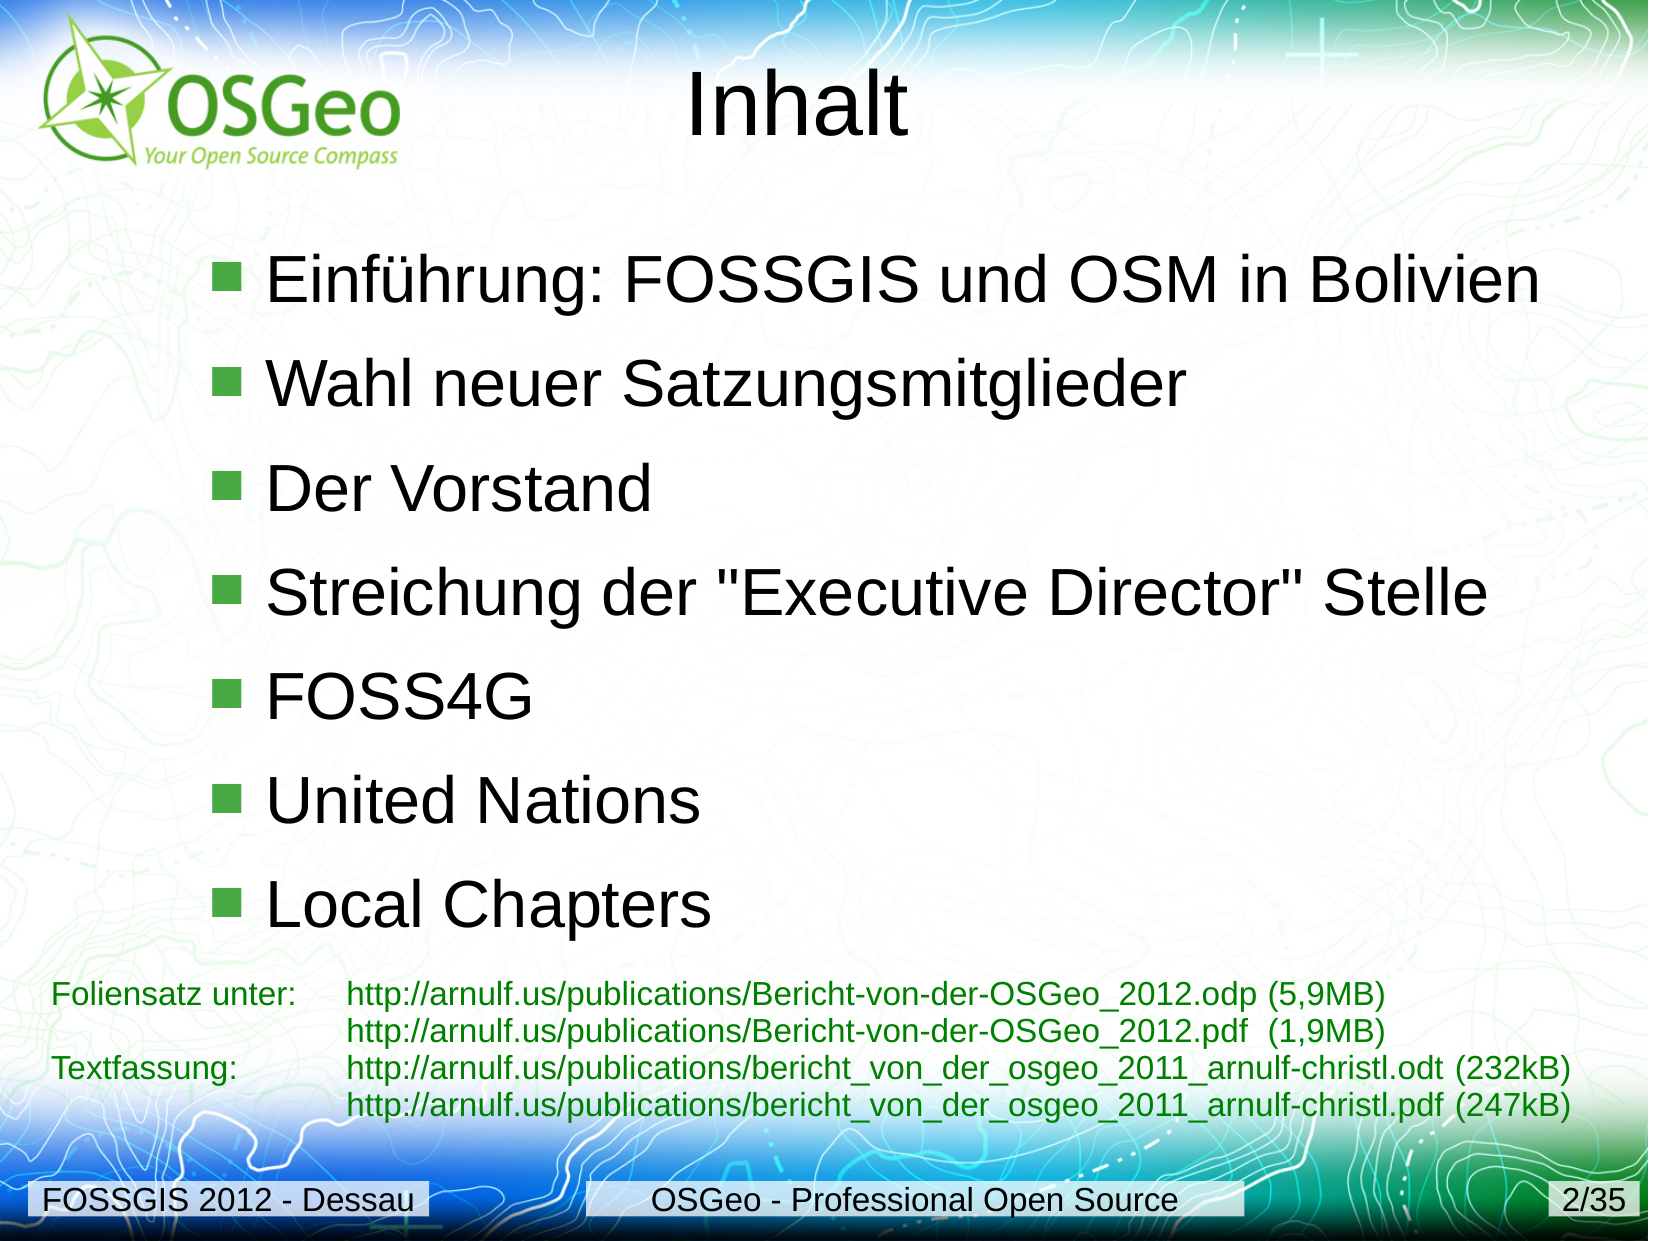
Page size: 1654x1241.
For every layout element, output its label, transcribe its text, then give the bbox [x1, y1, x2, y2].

list Einführung: FOSSGIS und OSM in Bolivien Wahl neuer Satzungsmitglieder Der Vorstand Streichung der "Executive Director" Stelle FOSS4G United Nations Local Chapters [194, 242, 1549, 943]
picture [0, 0, 1648, 1241]
text_box Foliensatz unter: http://arnulf.us/publications/Bericht-von-der-OSGeo_2012.odp (5,9MB) http://arnulf.us/publications/Bericht-von-der-OSGeo_2012.pdf (1,9MB) Textfassung: http://arnulf.us/publications/bericht_von_der_osgeo_2011_arnulf-christl.odt (232kB) http://arnulf.us/publications/bericht_von_der_osgeo_2011_arnulf-christl.pdf (247kB) [50, 975, 1609, 1124]
title Inhalt [58, 29, 1536, 178]
